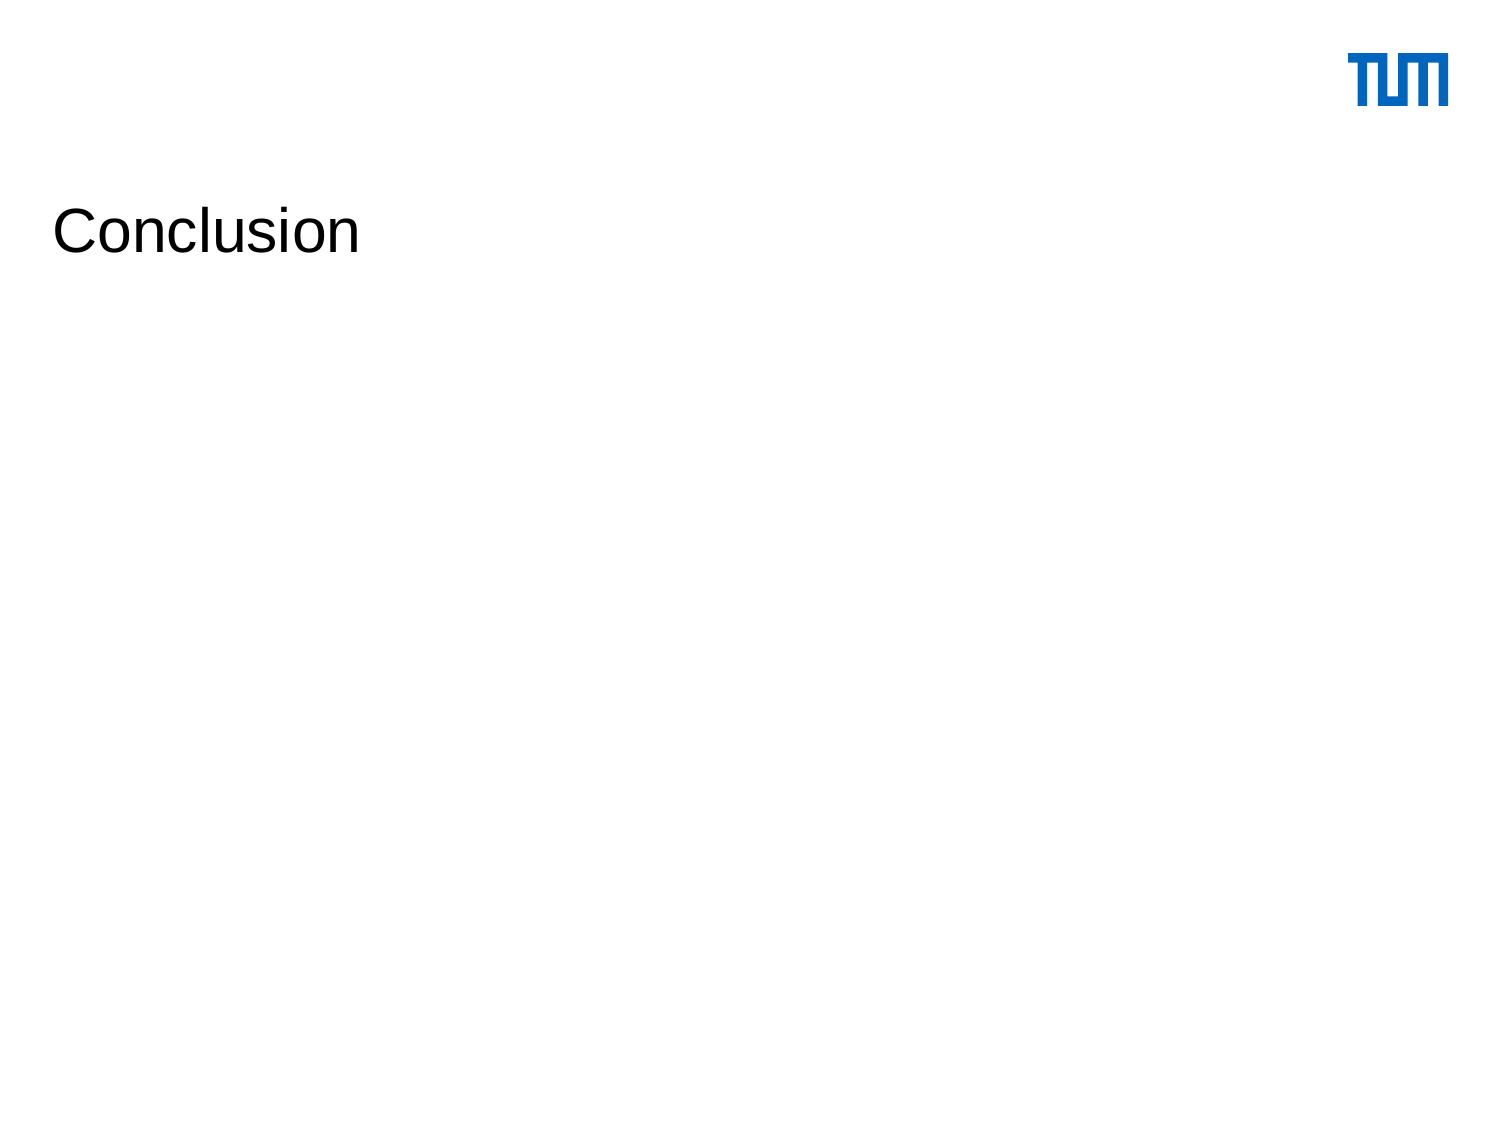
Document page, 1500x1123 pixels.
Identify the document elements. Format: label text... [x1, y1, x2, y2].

title Conclusion [52, 199, 1453, 262]
